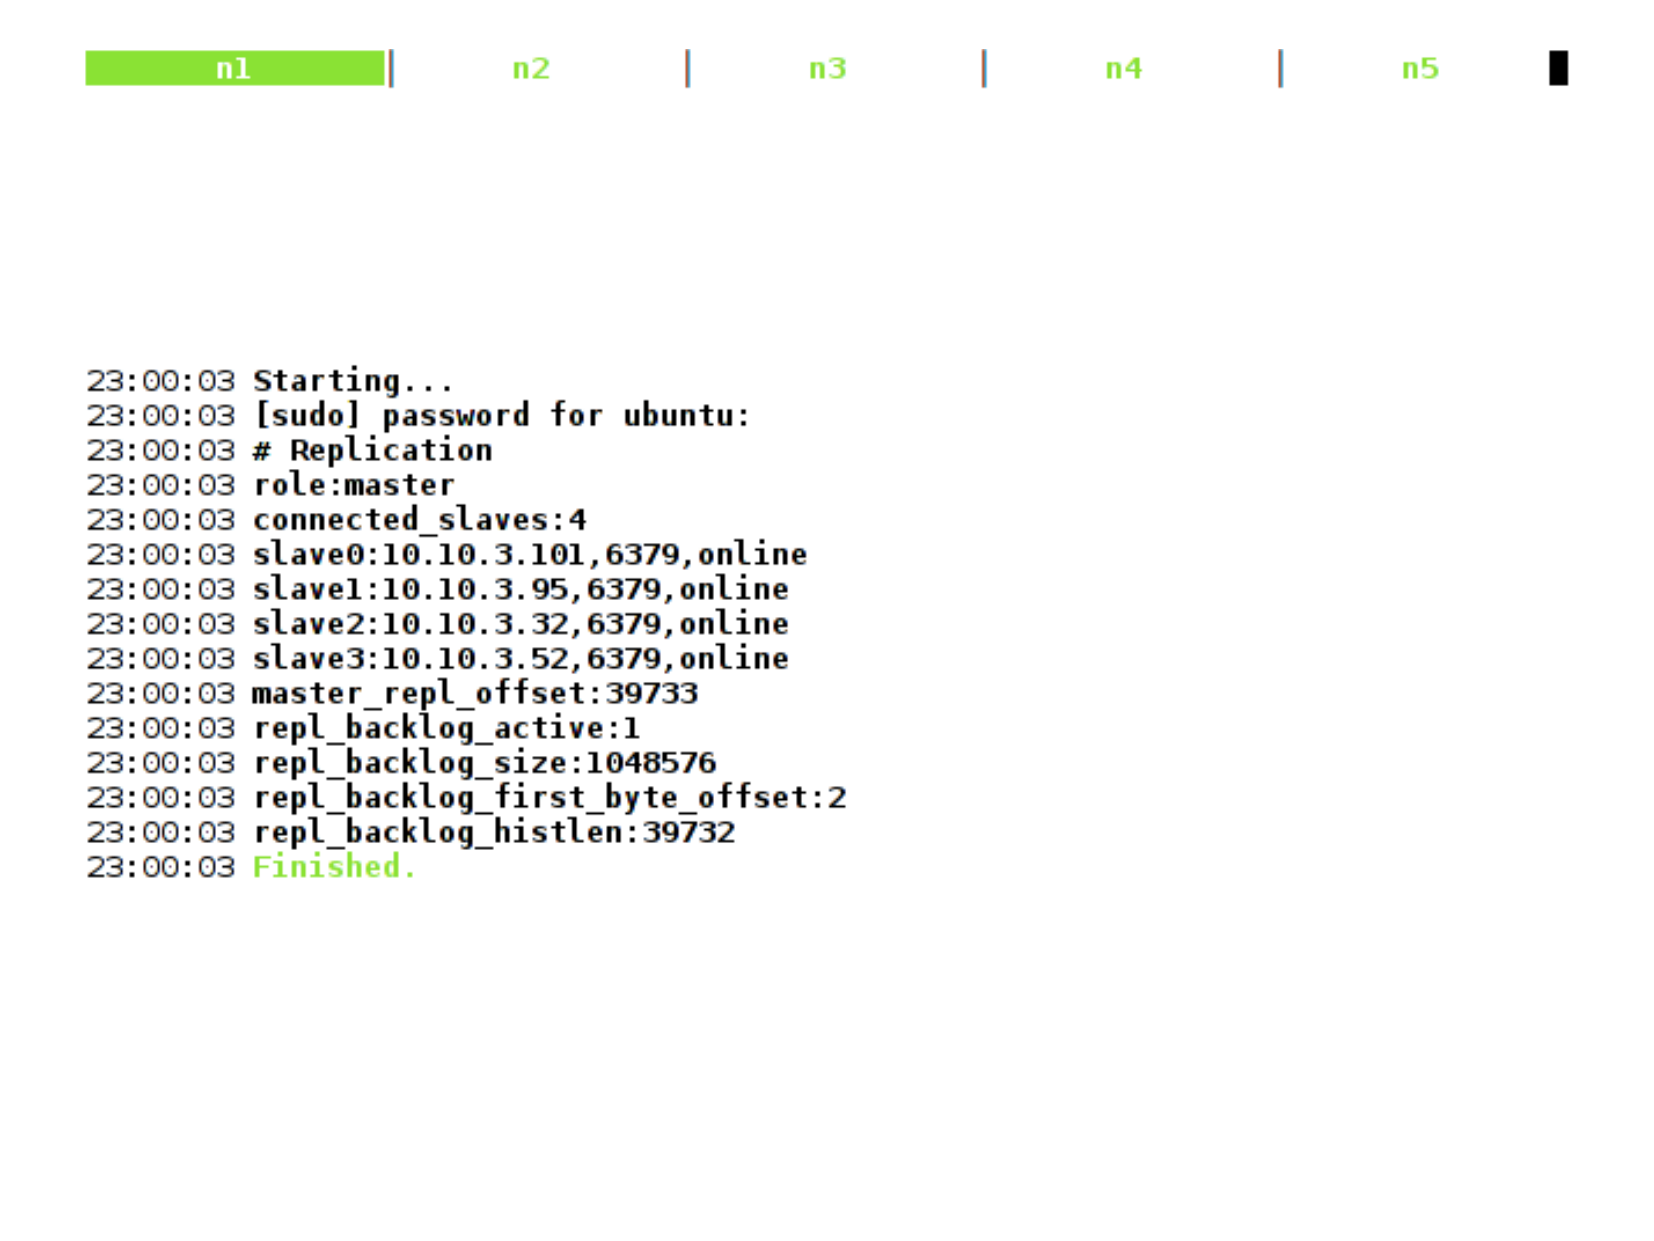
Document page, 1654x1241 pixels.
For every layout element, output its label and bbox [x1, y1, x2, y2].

picture [84, 49, 1571, 887]
